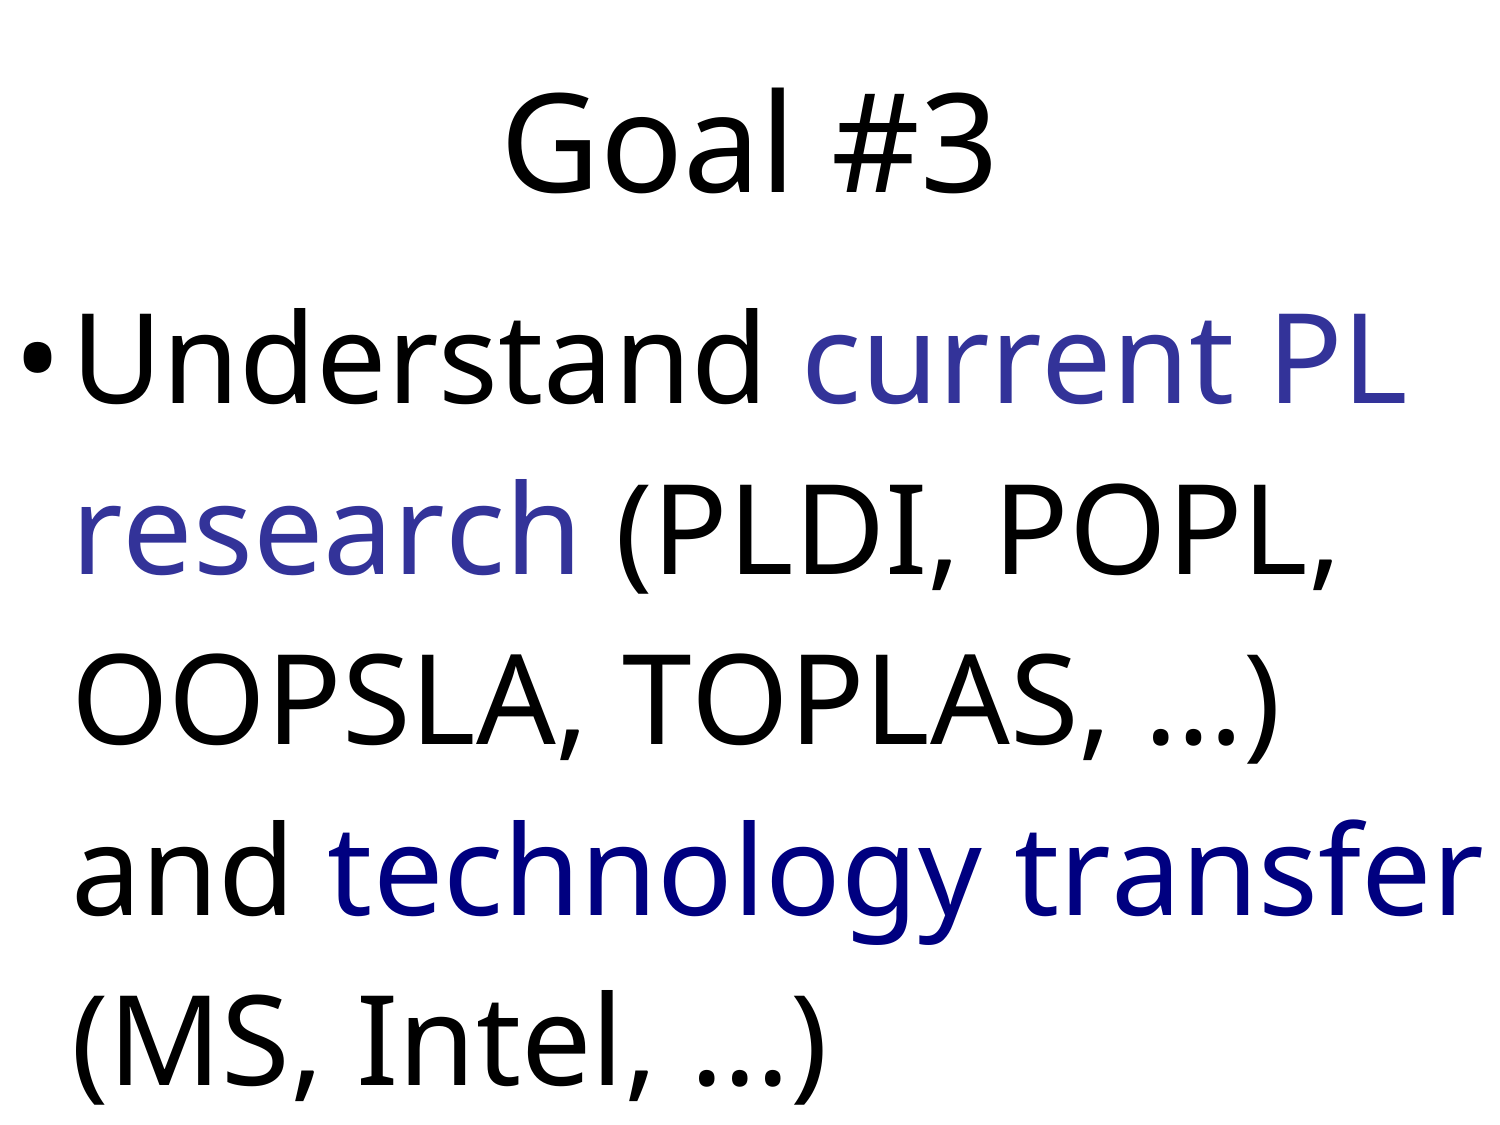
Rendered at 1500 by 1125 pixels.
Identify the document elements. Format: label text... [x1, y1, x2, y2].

list Understand current PL research (PLDI, POPL, OOPSLA, TOPLAS, …) and technology transfer (MS, Intel, ...) [0, 262, 1500, 1125]
title Goal #3 [75, 45, 1426, 233]
